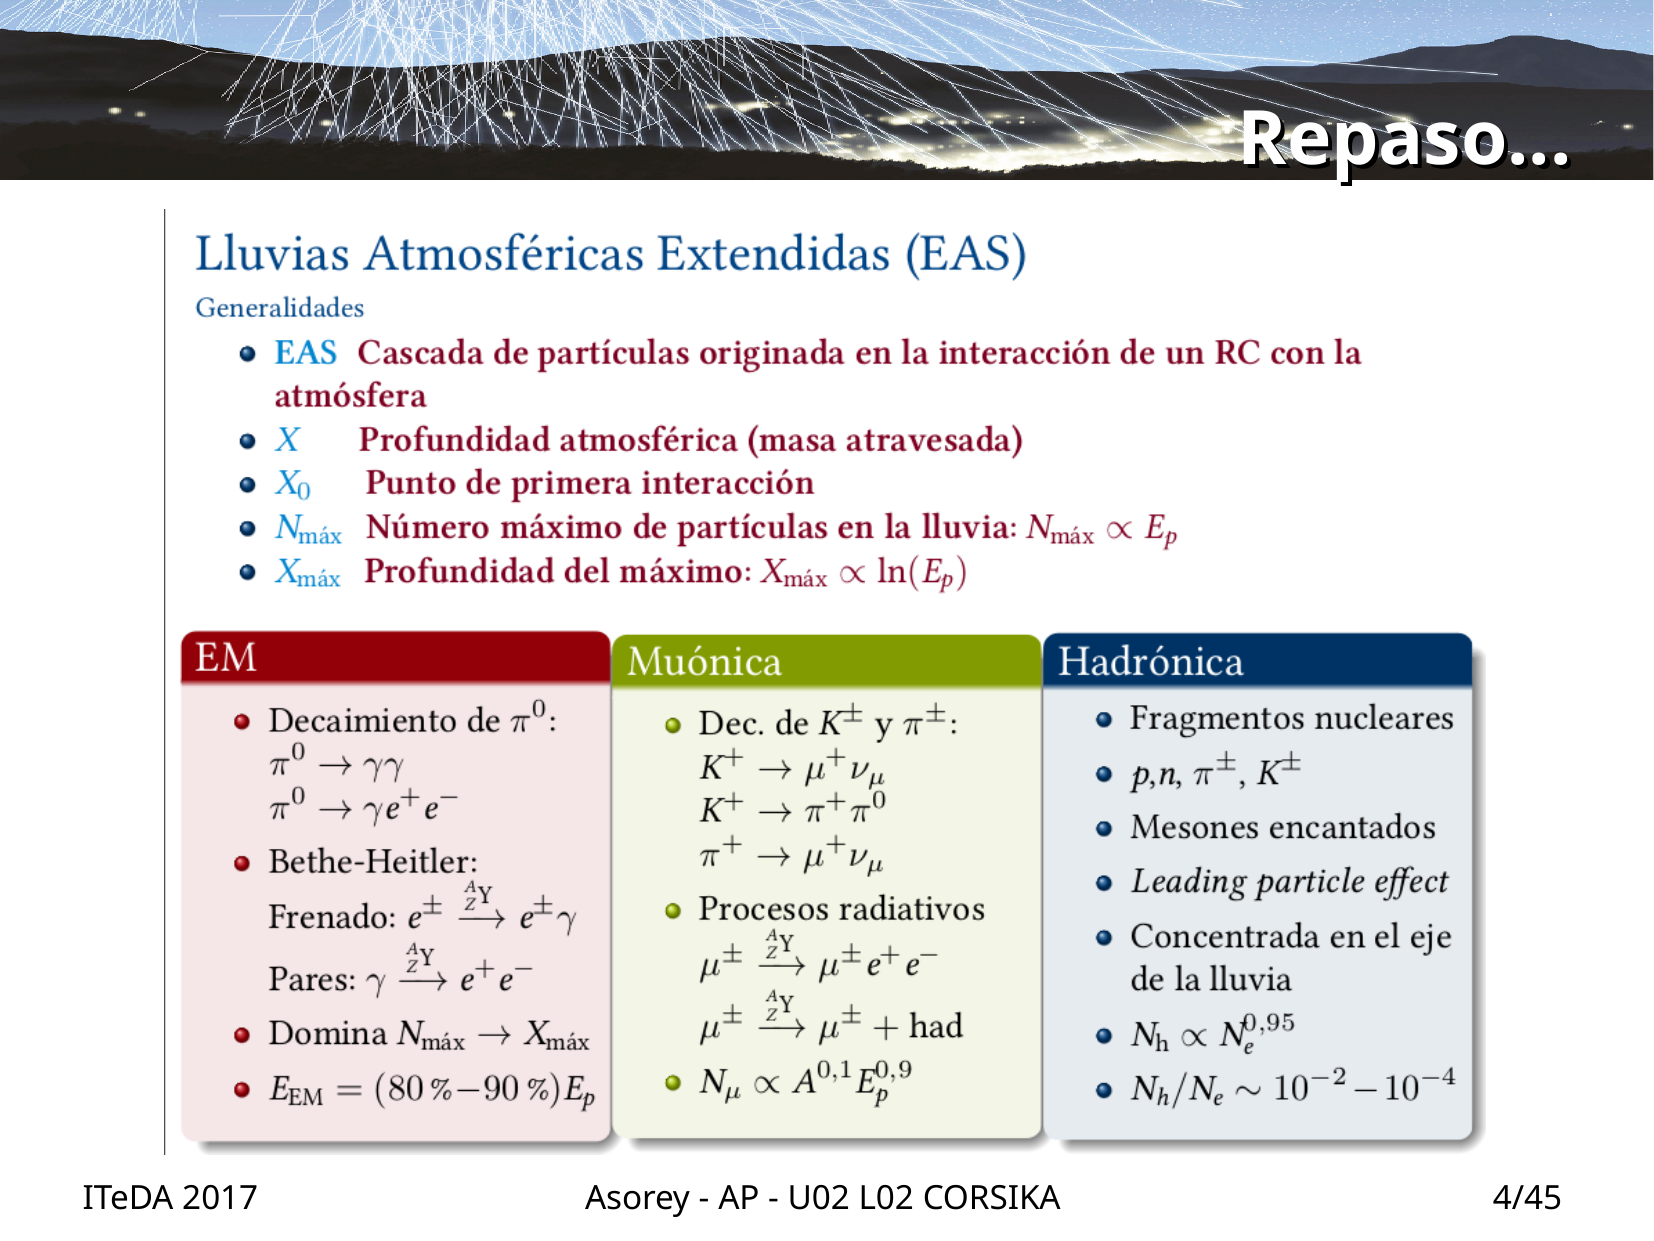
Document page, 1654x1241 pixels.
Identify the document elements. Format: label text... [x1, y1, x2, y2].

title Repaso... [86, 49, 1573, 223]
picture [0, 0, 1654, 180]
picture [164, 223, 1486, 1156]
